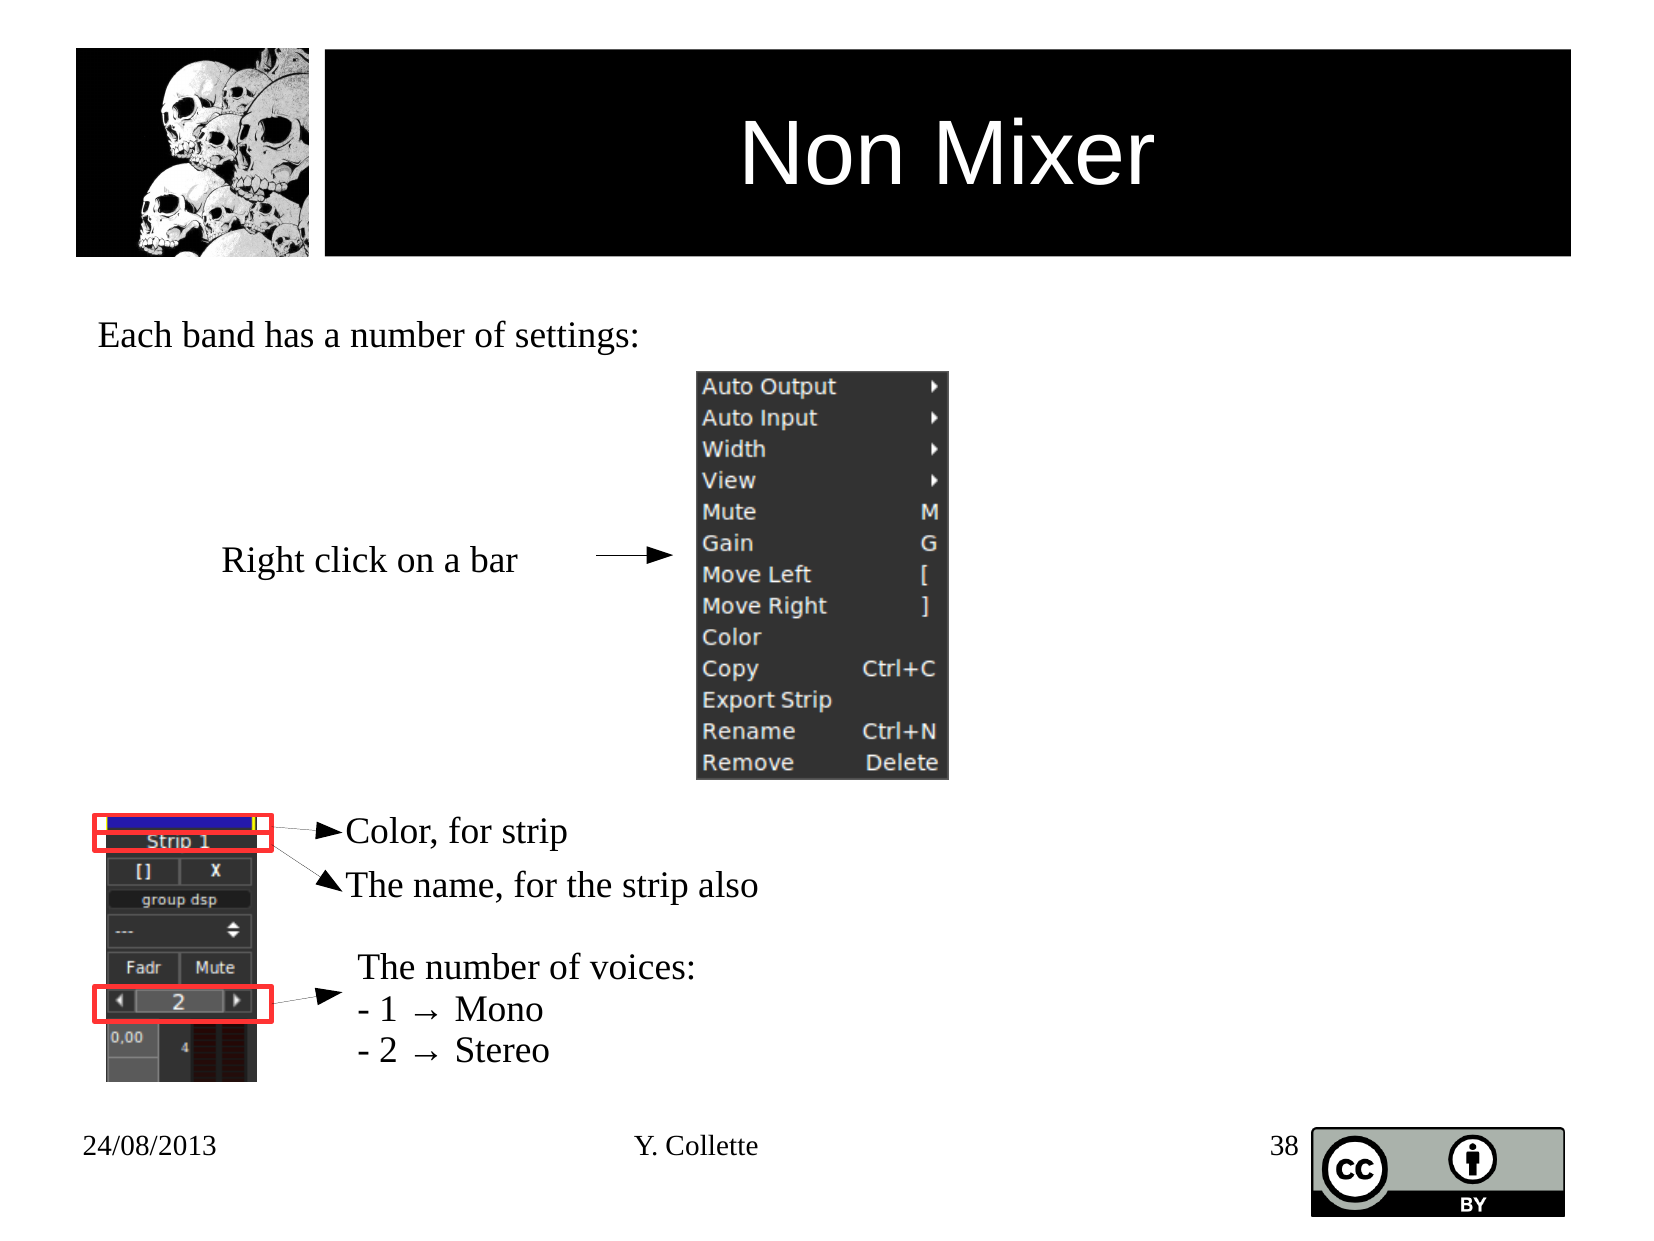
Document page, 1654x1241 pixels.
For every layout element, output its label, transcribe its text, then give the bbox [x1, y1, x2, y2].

picture [106, 853, 257, 984]
picture [106, 817, 257, 830]
title Non Mixer [324, 49, 1571, 257]
text_box The number of voices: - 1 → Mono - 2 → Stereo [342, 938, 875, 1079]
picture [696, 371, 949, 780]
text_box Color, for strip [330, 803, 827, 856]
text_box Right click on a bar [206, 531, 597, 603]
picture [106, 835, 257, 848]
text_box Each band has a number of settings: [82, 307, 993, 364]
picture [106, 989, 257, 1019]
text_box The name, for the strip also [330, 856, 898, 913]
picture [76, 48, 309, 257]
picture [1311, 1127, 1565, 1217]
picture [106, 1024, 257, 1083]
